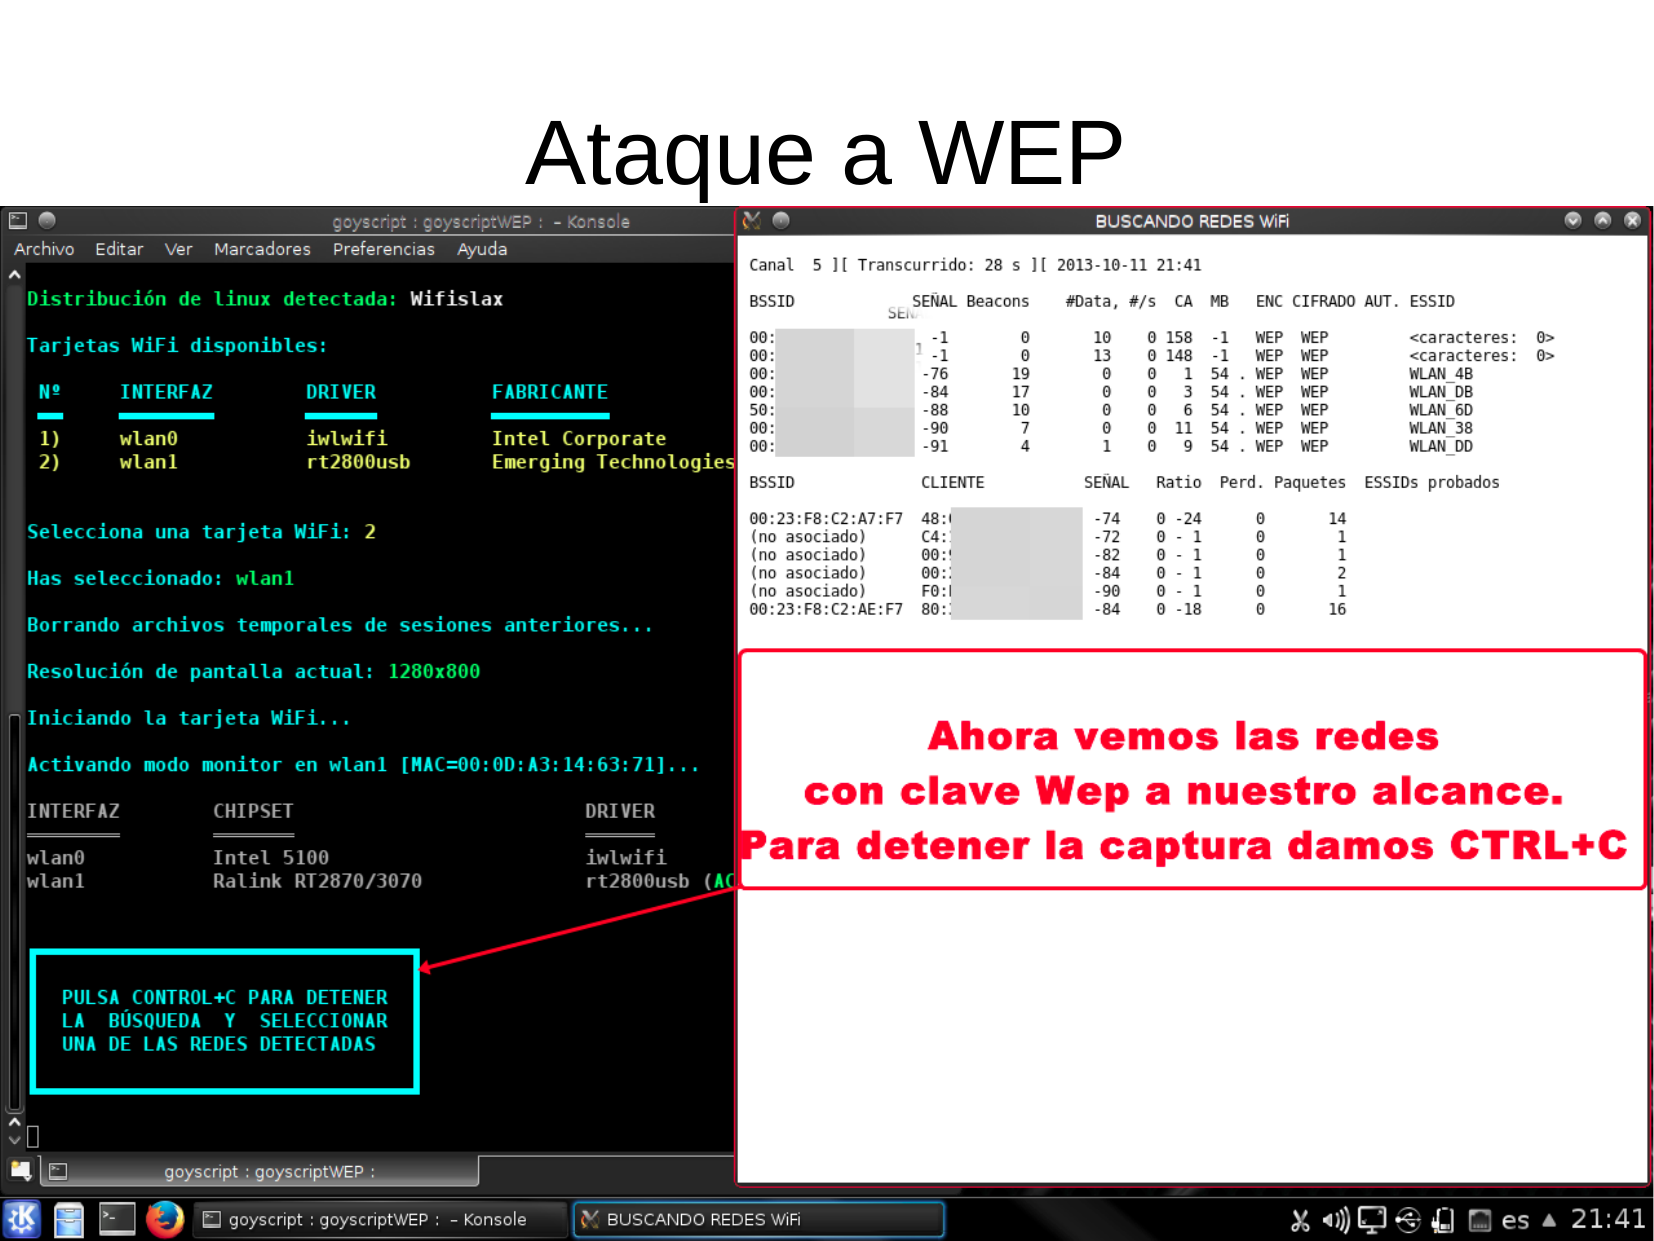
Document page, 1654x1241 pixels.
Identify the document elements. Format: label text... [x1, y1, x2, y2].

title Ataque a WEP [82, 49, 1571, 206]
picture [0, 206, 1654, 1241]
